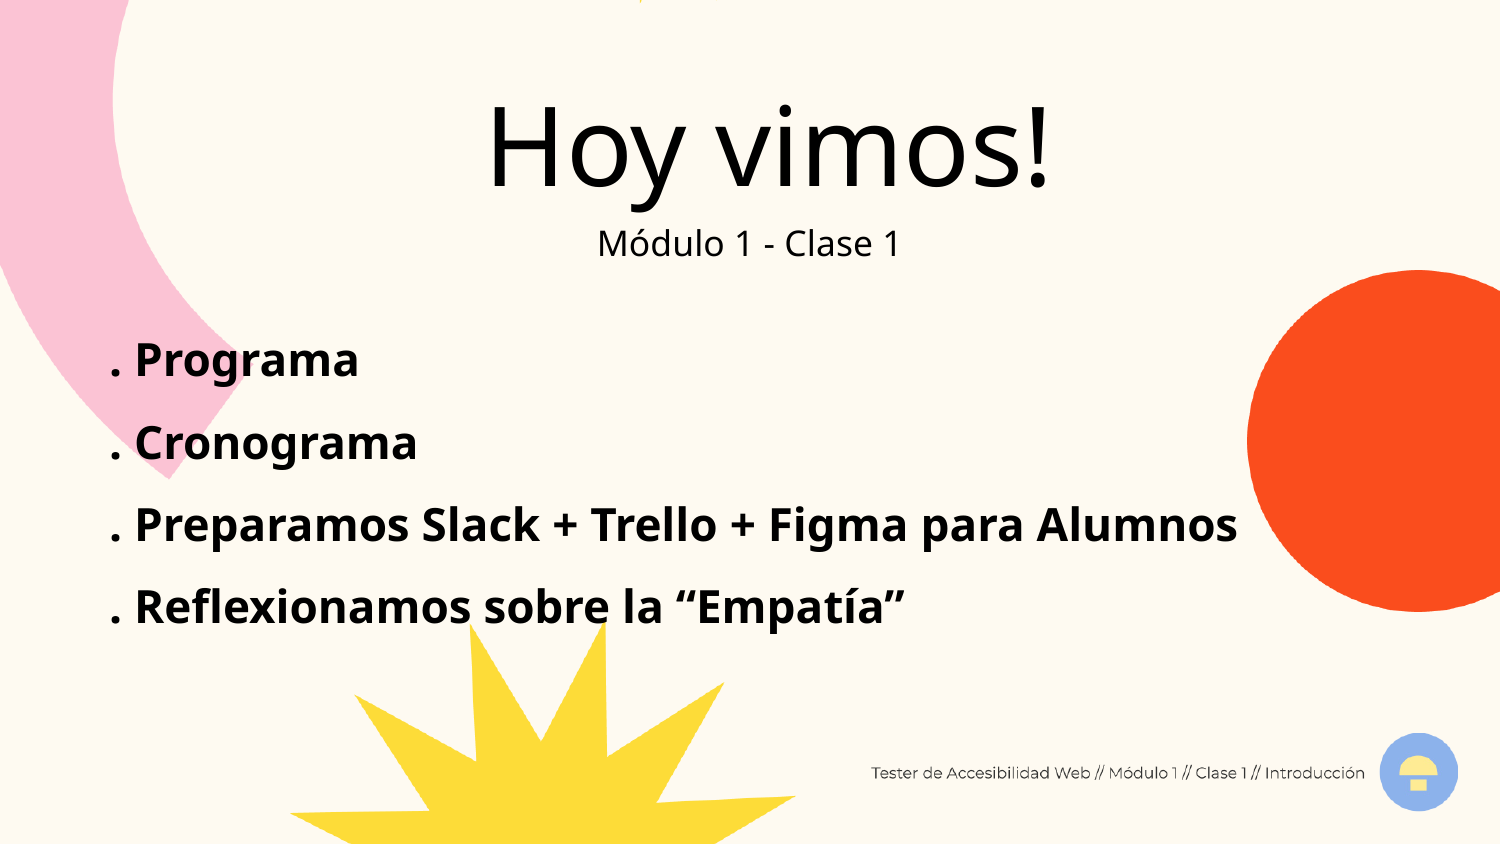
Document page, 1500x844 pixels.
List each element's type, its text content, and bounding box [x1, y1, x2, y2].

picture [0, 0, 1500, 844]
text_box . Programa . Cronograma . Preparamos Slack + Trello + Figma para Alumnos . Reflexionamos sobre la “Empatía” [94, 288, 1377, 698]
text_box Módulo 1 - Clase 1 [307, 205, 1193, 279]
text_box Hoy vimos! [94, 61, 1444, 224]
